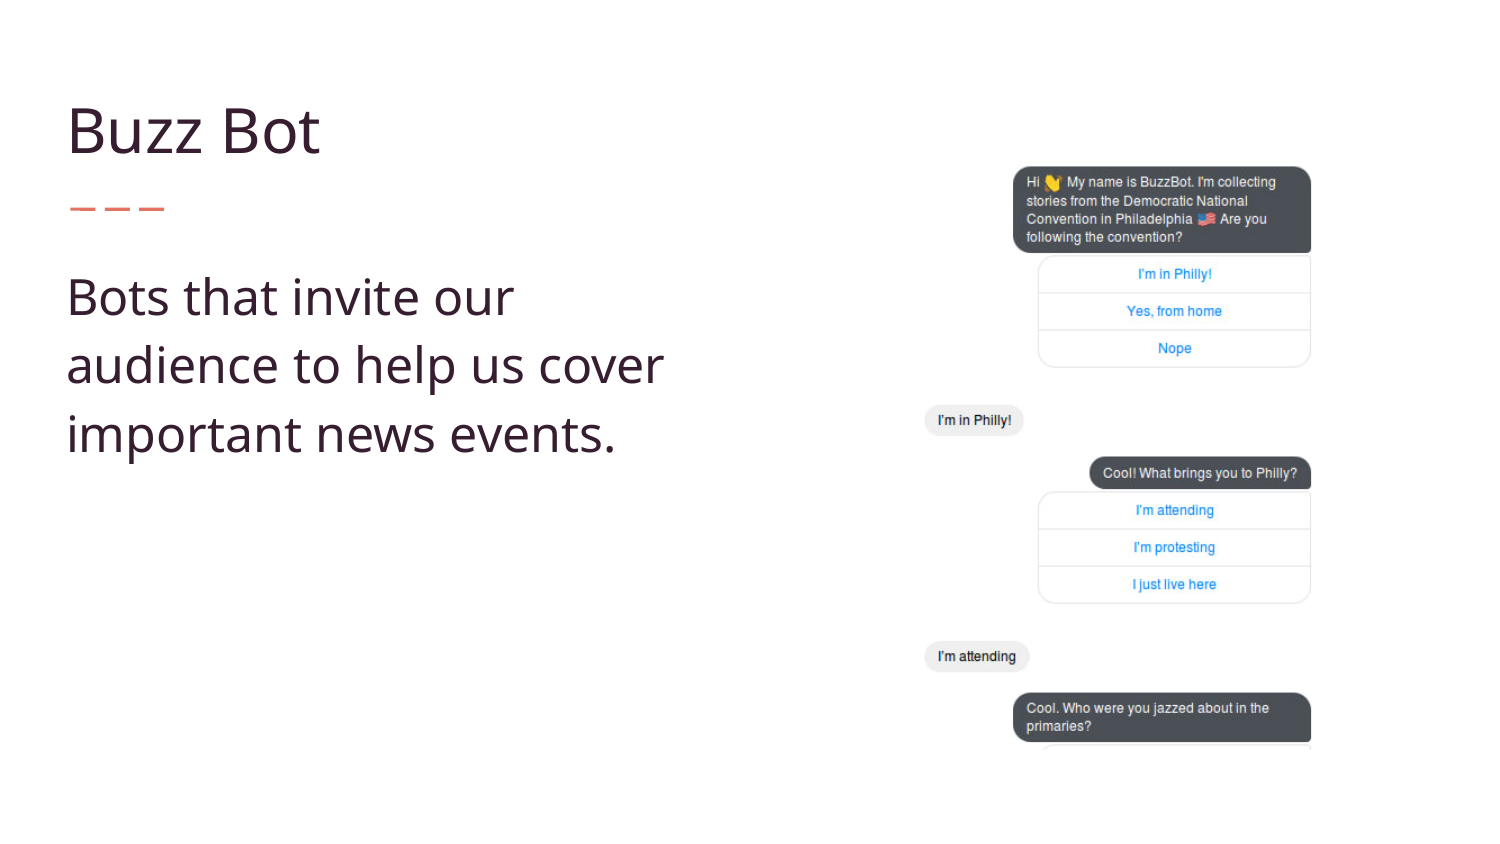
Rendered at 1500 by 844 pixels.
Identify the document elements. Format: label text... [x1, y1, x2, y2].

list Bots that invite our audience to help us cover important news events. [51, 240, 708, 750]
title Buzz Bot [51, 61, 1449, 182]
picture [922, 153, 1319, 750]
